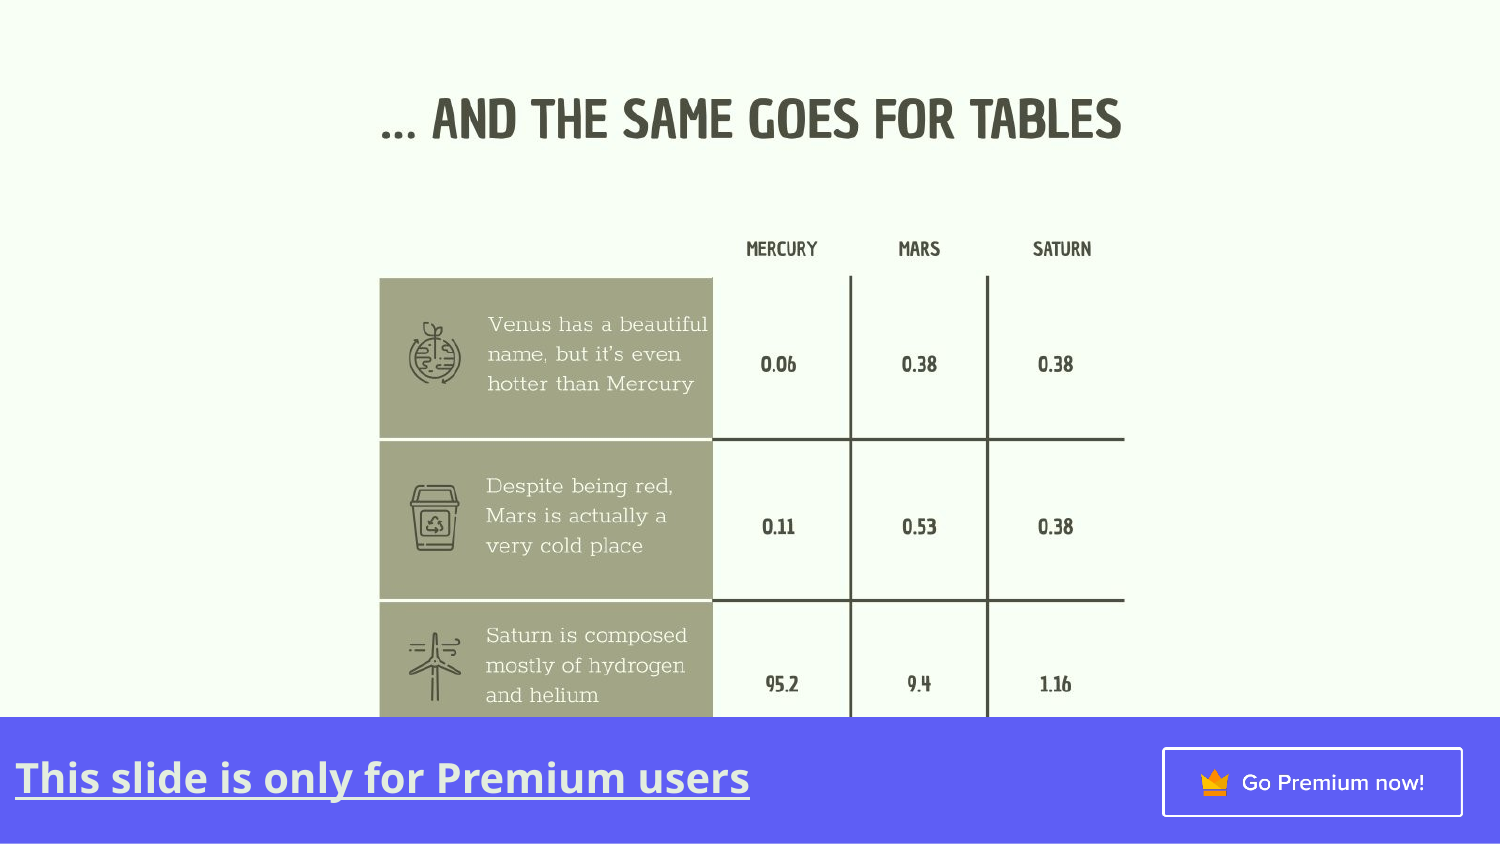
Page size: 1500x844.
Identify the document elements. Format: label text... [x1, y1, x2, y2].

text_box This slide is only for Premium users [0, 717, 1500, 844]
picture [0, 0, 1500, 717]
picture [1162, 747, 1463, 817]
